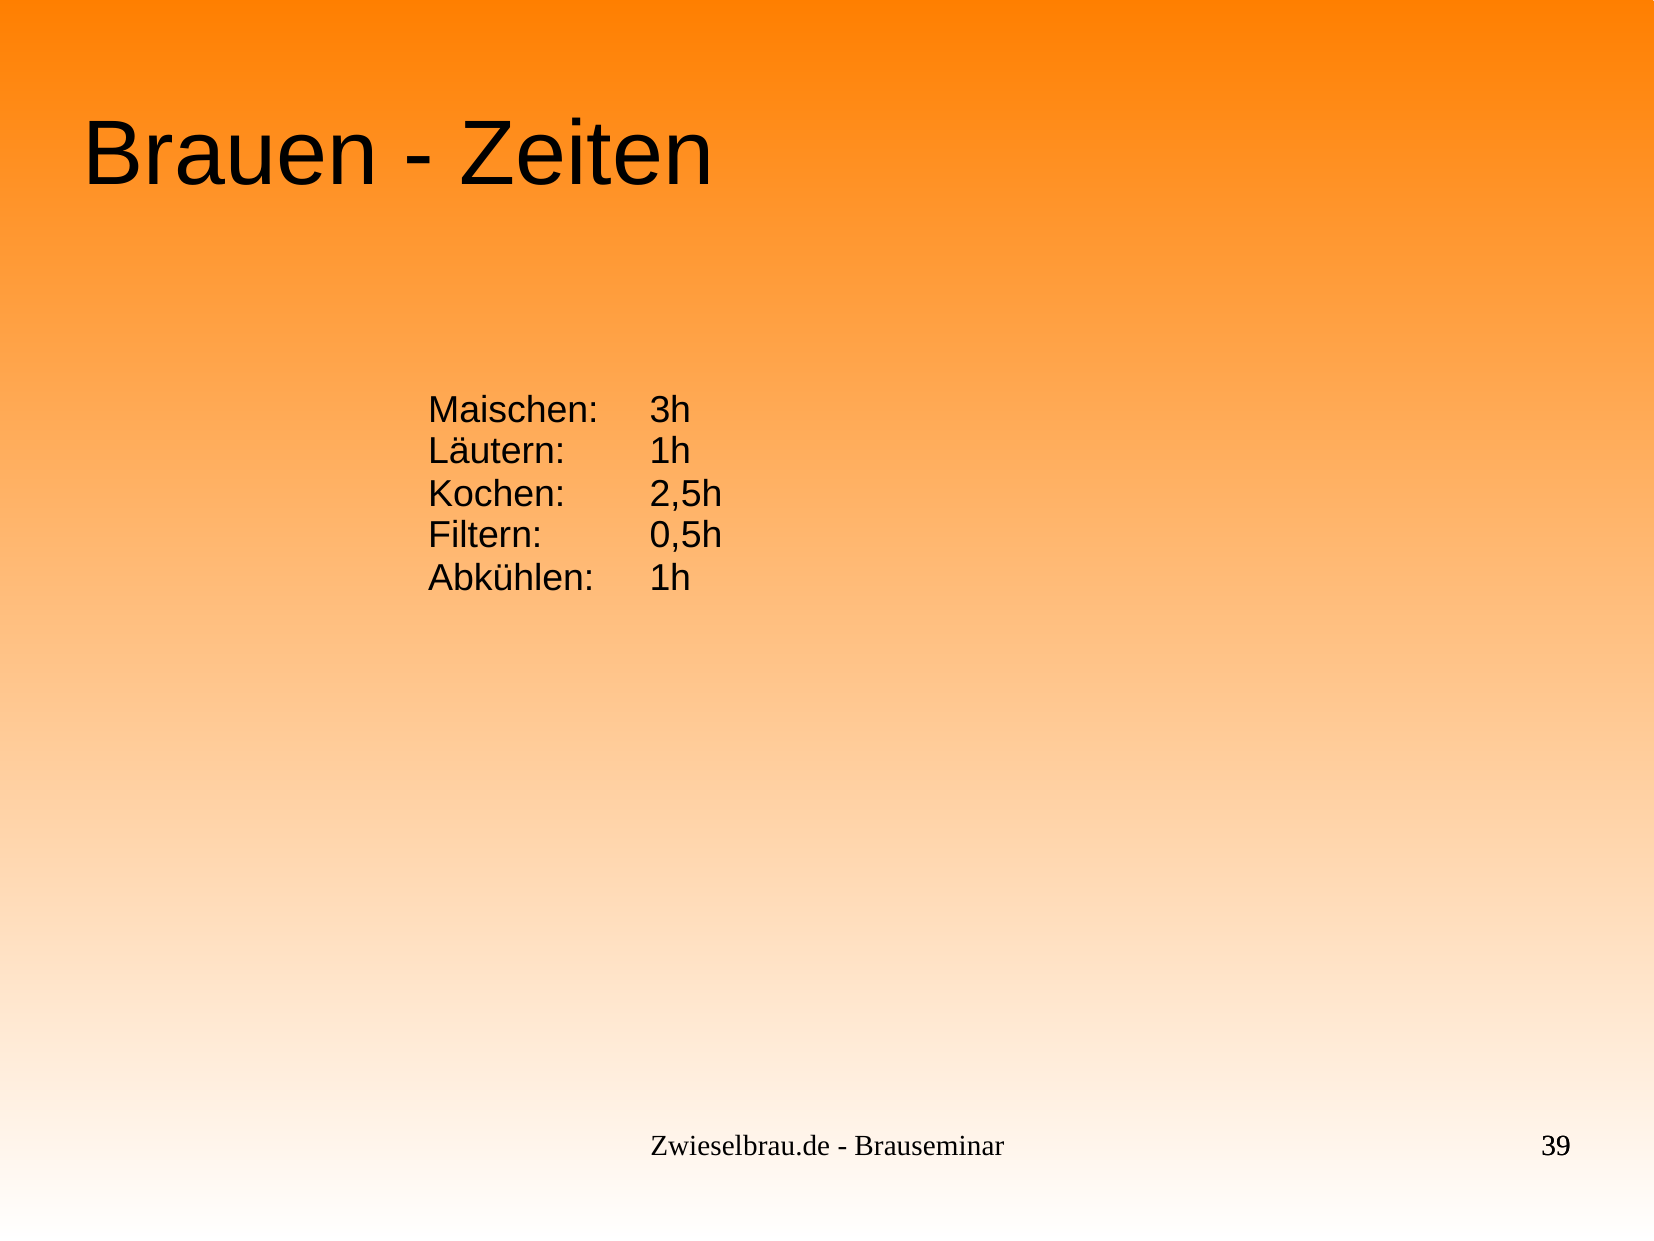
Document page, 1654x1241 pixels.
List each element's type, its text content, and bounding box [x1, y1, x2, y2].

text_box [212, 256, 1489, 981]
title Brauen - Zeiten [82, 49, 1571, 257]
text_box <Foliennummer> [1185, 1129, 1571, 1216]
text_box Maischen: 3h Läutern: 1h Kochen: 2,5h Filtern: 0,5h Abkühlen: 1h [413, 380, 1170, 875]
